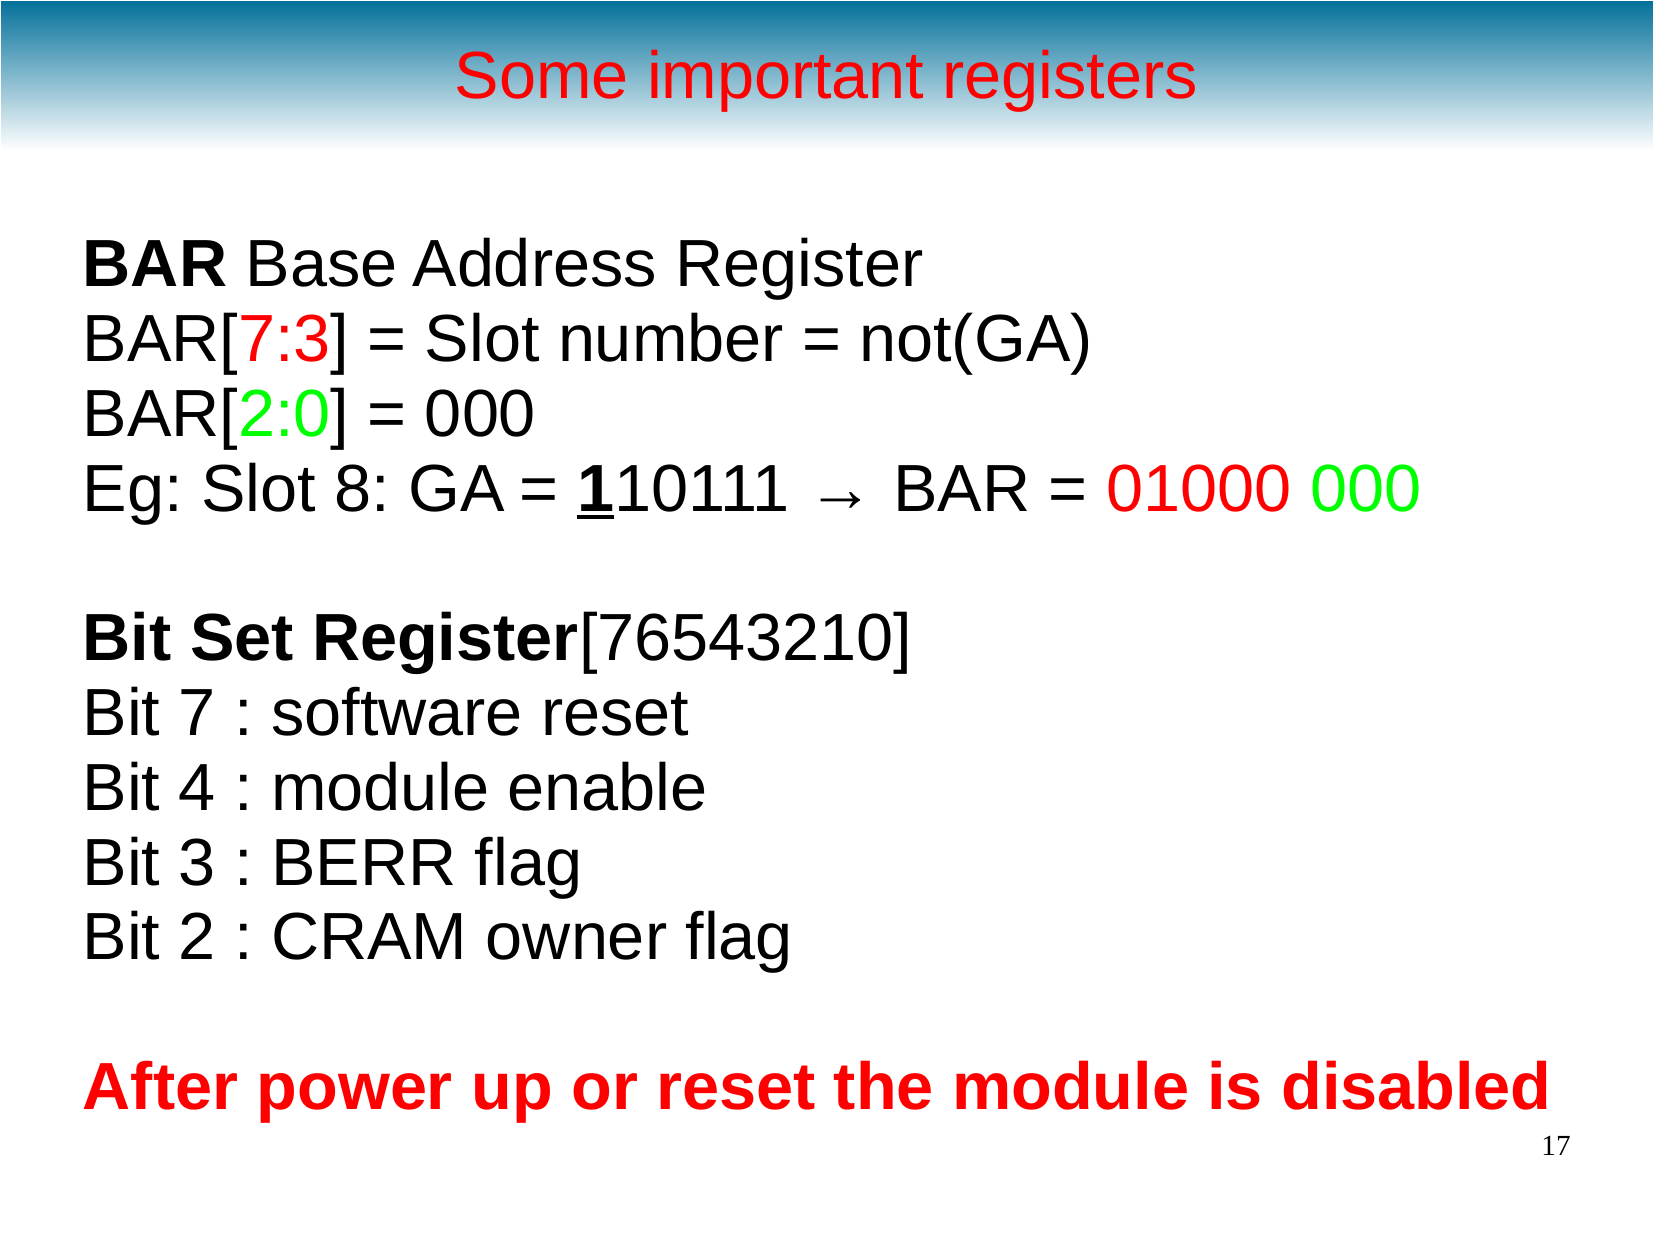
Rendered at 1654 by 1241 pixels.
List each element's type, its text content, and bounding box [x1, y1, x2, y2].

text_box Some important registers [0, 0, 1654, 151]
subtitle BAR Base Address Register BAR[7:3] = Slot number = not(GA) BAR[2:0] = 000 Eg: Slot 8: GA = 110111 → BAR = 01000 000 Bit Set Register[76543210] Bit 7 : software reset Bit 4 : module enable Bit 3 : BERR flag Bit 2 : CRAM owner flag After power up or reset the module is disabled [82, 150, 1571, 1201]
